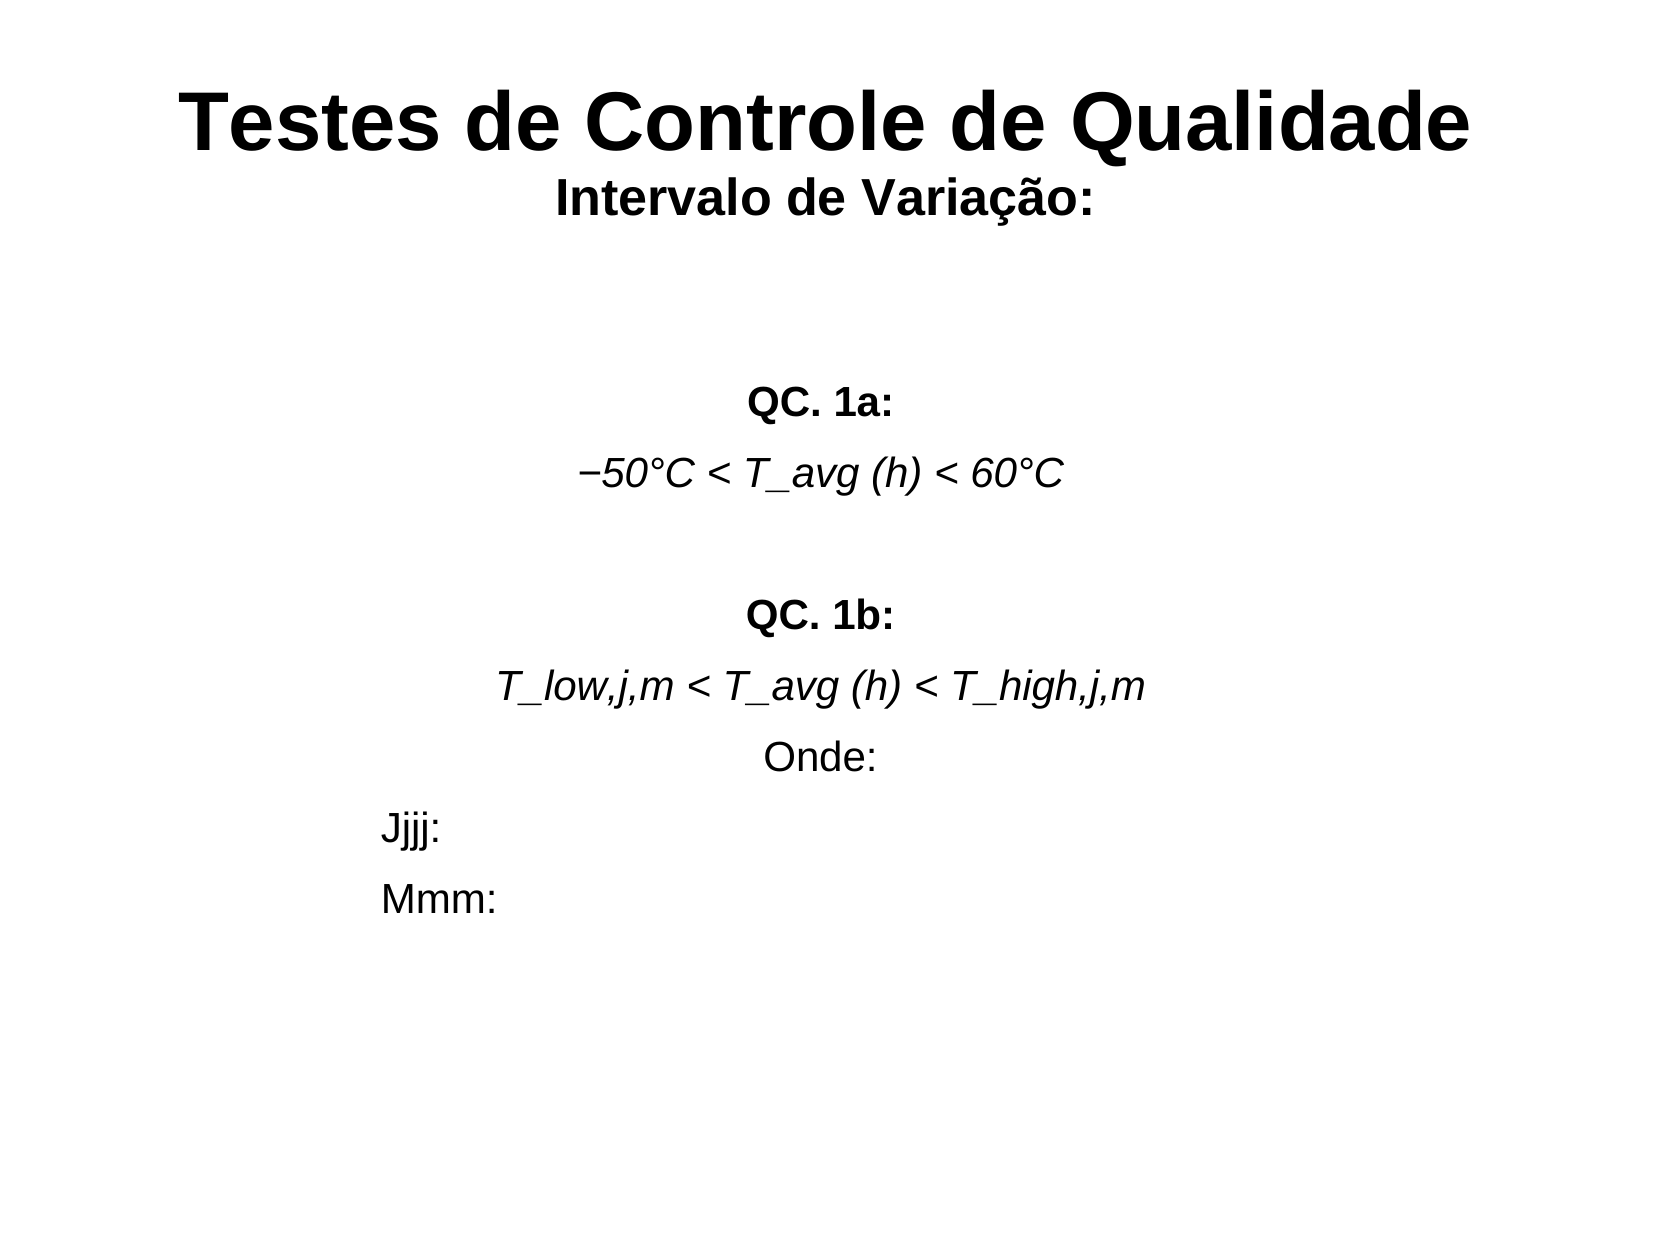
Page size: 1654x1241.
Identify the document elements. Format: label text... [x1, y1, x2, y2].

title Testes de Controle de Qualidade Intervalo de Variação: [82, 49, 1569, 255]
chart [767, 588, 886, 648]
list QC. 1a: −50°C < T_avg (h) < 60°C QC. 1b: T_low,j,m < T_avg (h) < T_high,j,m Onde: Jjjj: Mmm: [380, 299, 1261, 930]
